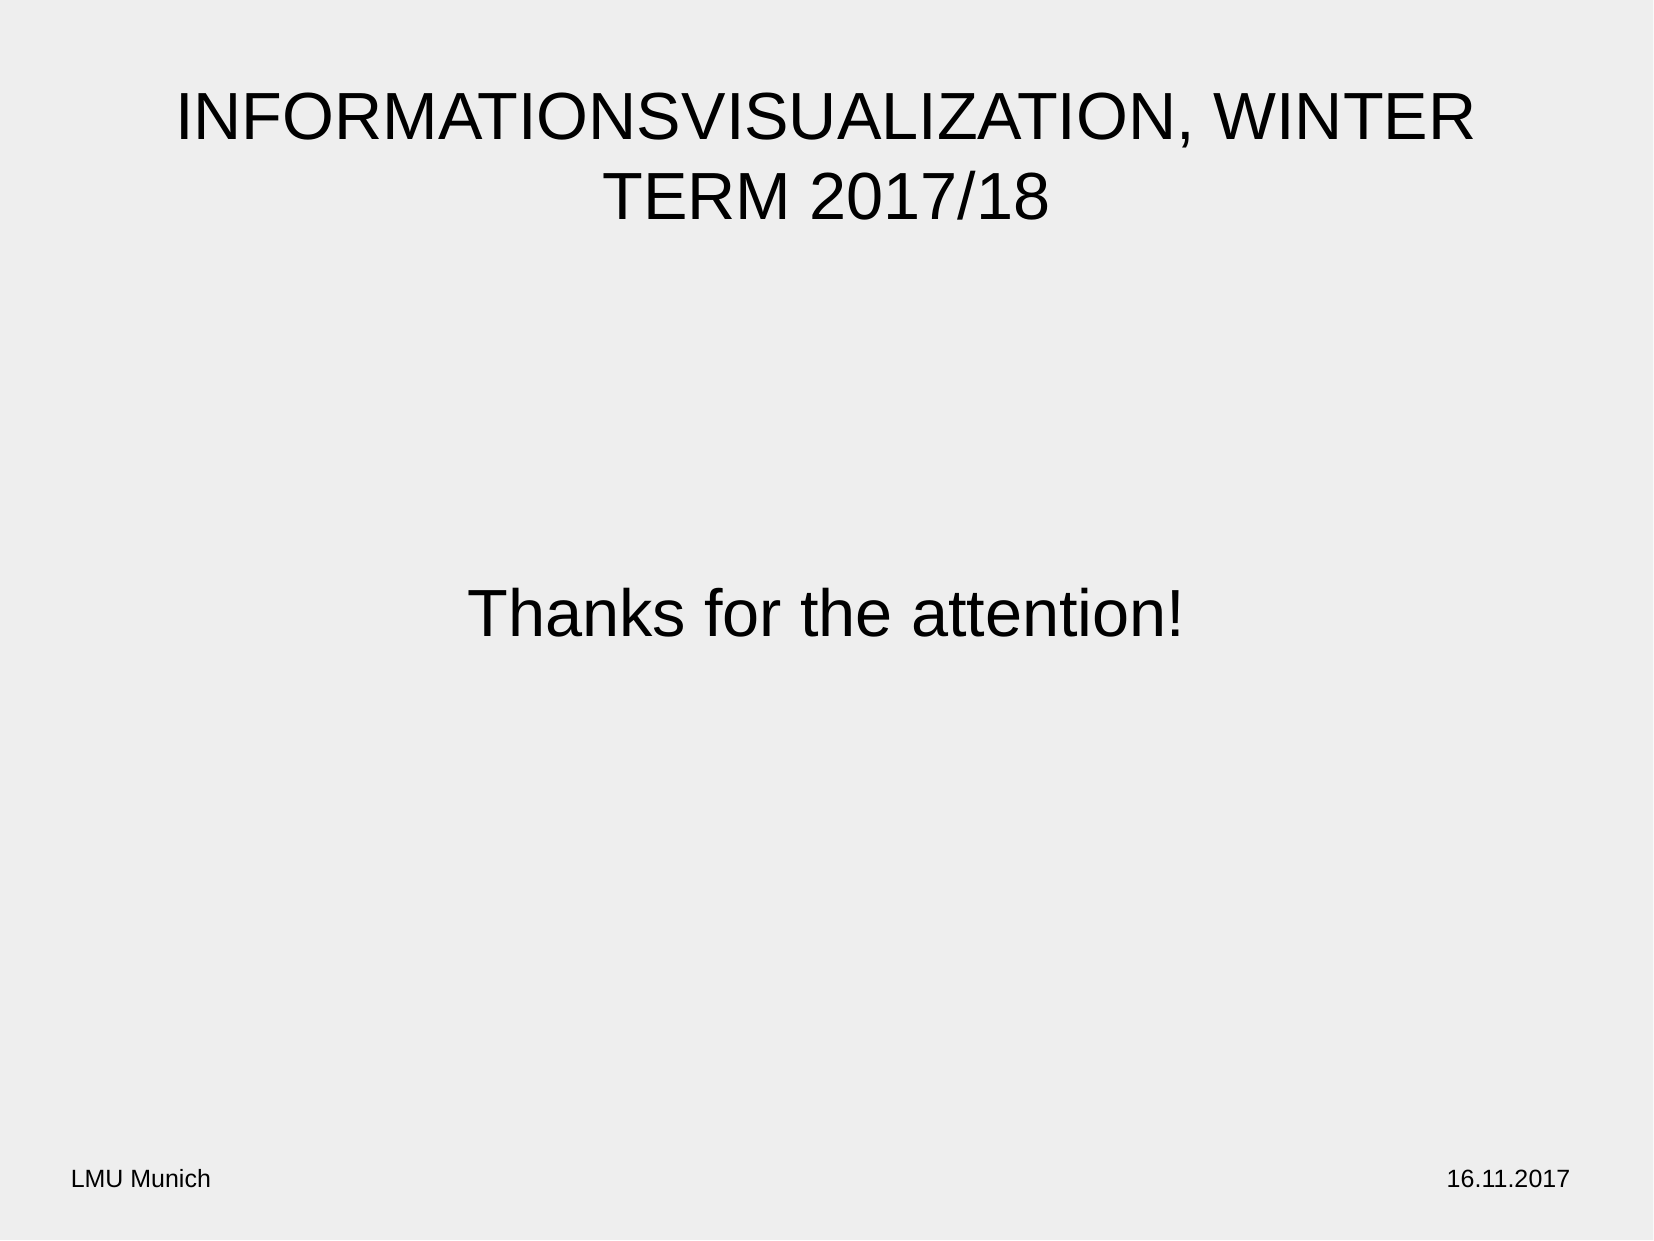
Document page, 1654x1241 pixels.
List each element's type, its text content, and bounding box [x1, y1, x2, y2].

text_box Thanks for the attention! [82, 290, 1571, 1010]
text_box INFORMATIONSVISUALIZATION, WINTER TERM 2017/18 [82, 49, 1571, 257]
text_box LMU Munich [70, 1163, 237, 1192]
text_box 16.11.2017 [1405, 1163, 1571, 1192]
